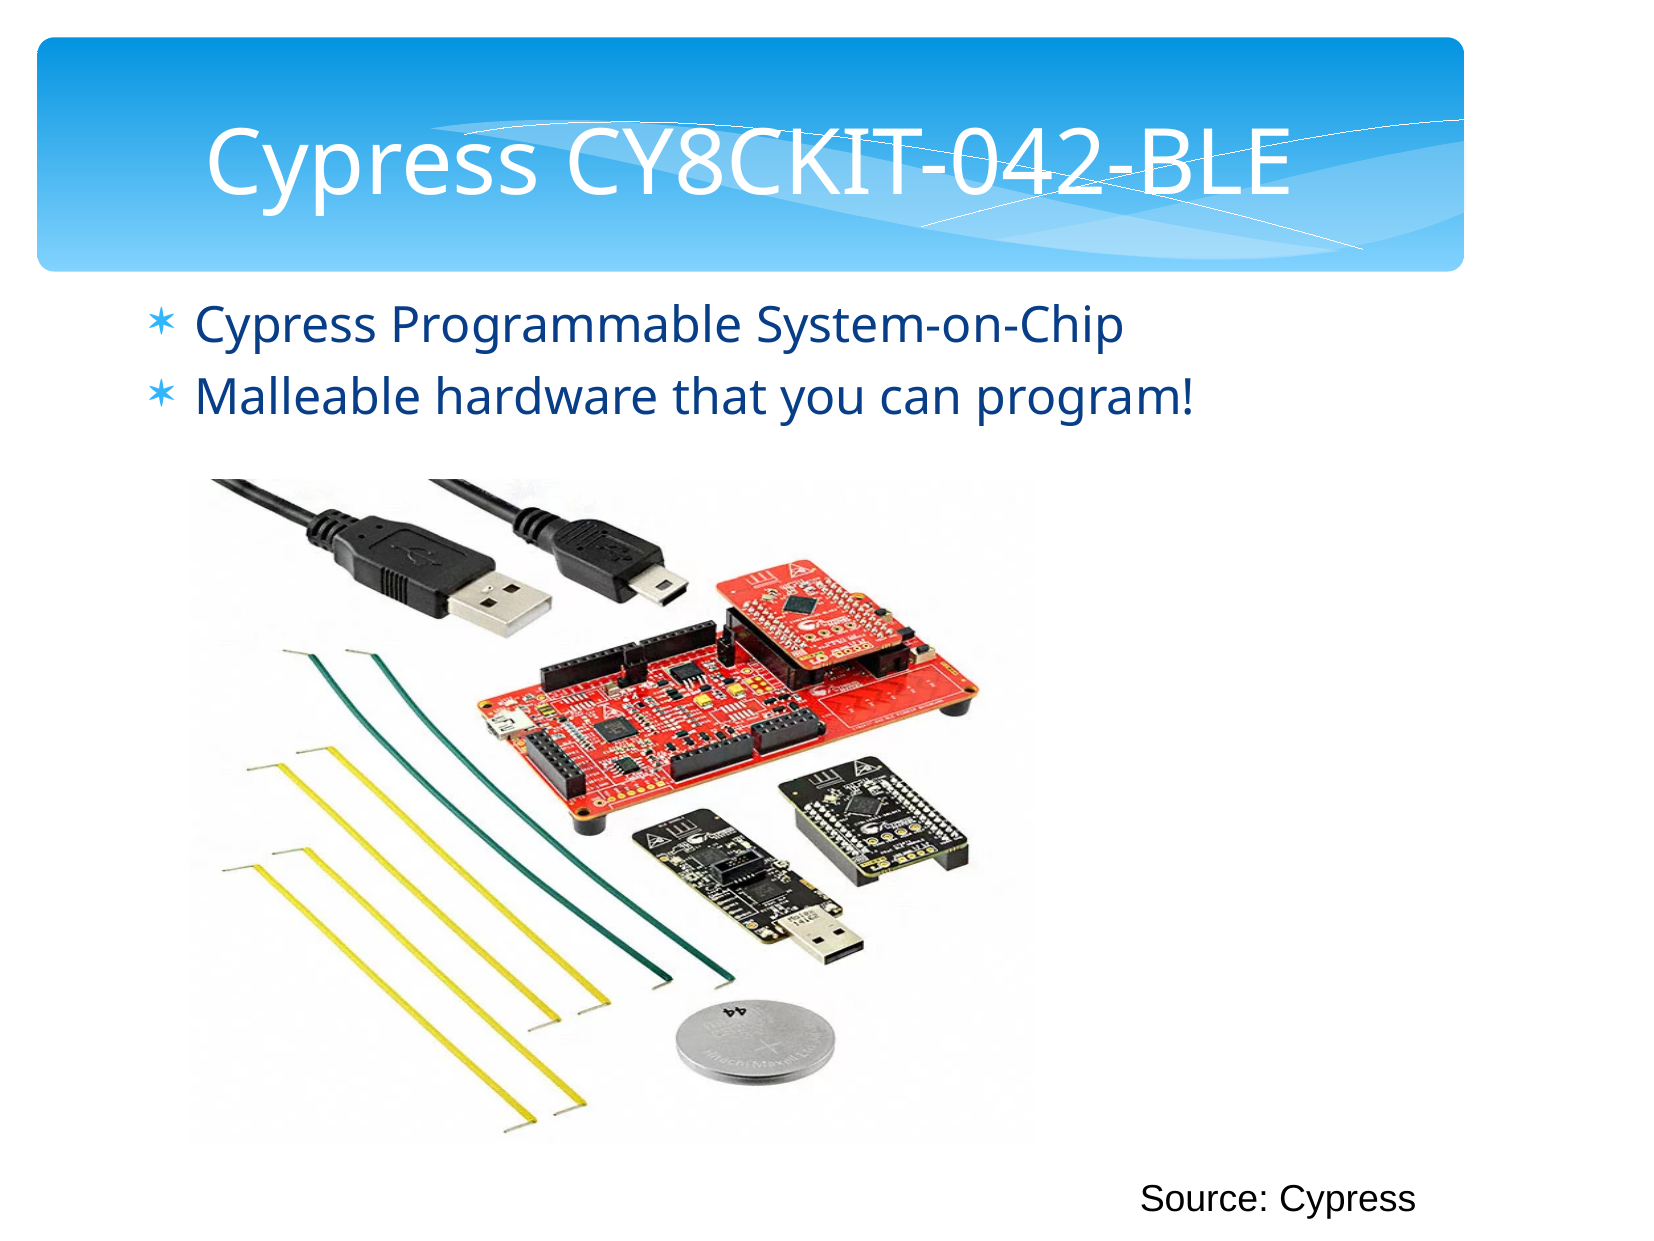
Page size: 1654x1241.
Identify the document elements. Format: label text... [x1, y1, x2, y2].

list Cypress Programmable System-on-Chip Malleable hardware that you can program! [134, 285, 1351, 447]
picture [189, 479, 1036, 1143]
title Cypress CY8CKIT-042-BLE [74, 55, 1425, 261]
text_box Source: Cypress [1125, 1170, 1591, 1227]
